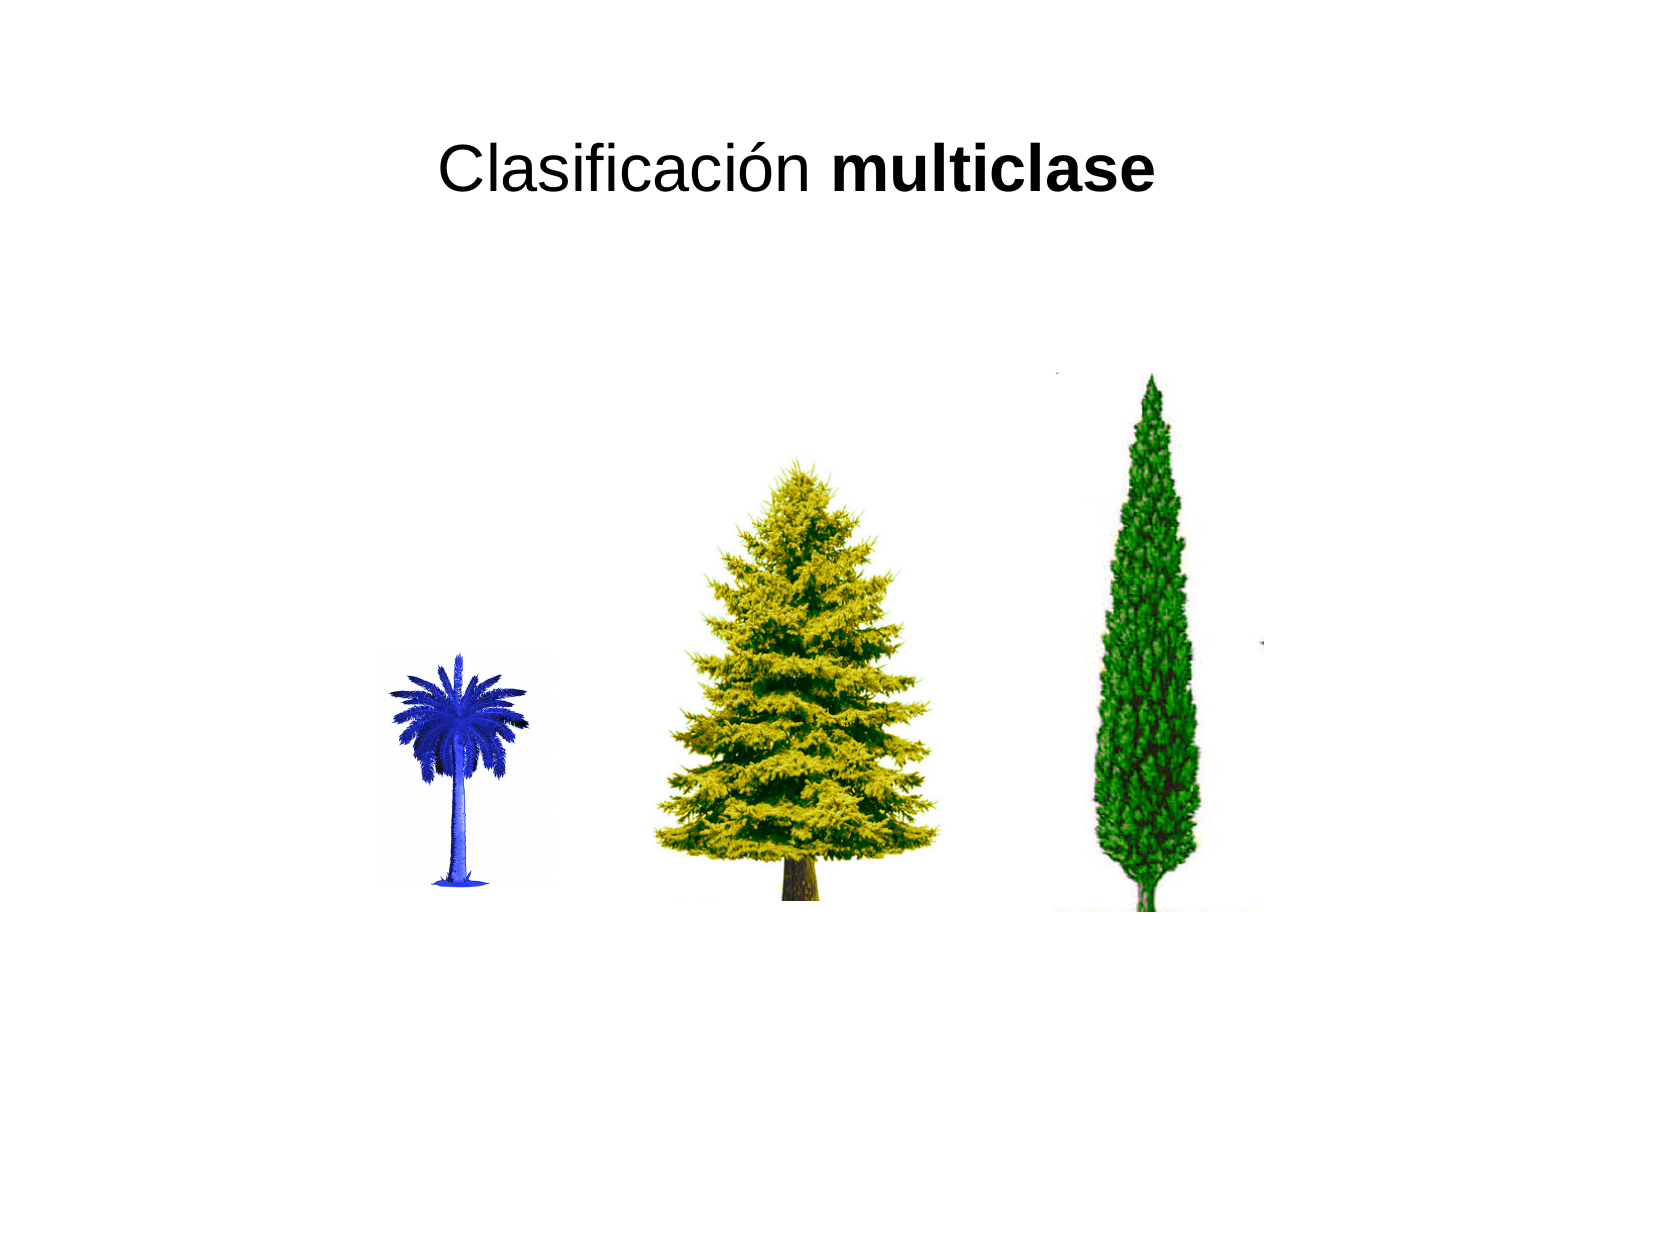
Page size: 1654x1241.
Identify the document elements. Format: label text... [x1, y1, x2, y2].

picture [633, 448, 957, 901]
title Clasificación multiclase [366, 76, 1229, 260]
picture [1051, 372, 1264, 912]
picture [377, 649, 556, 889]
